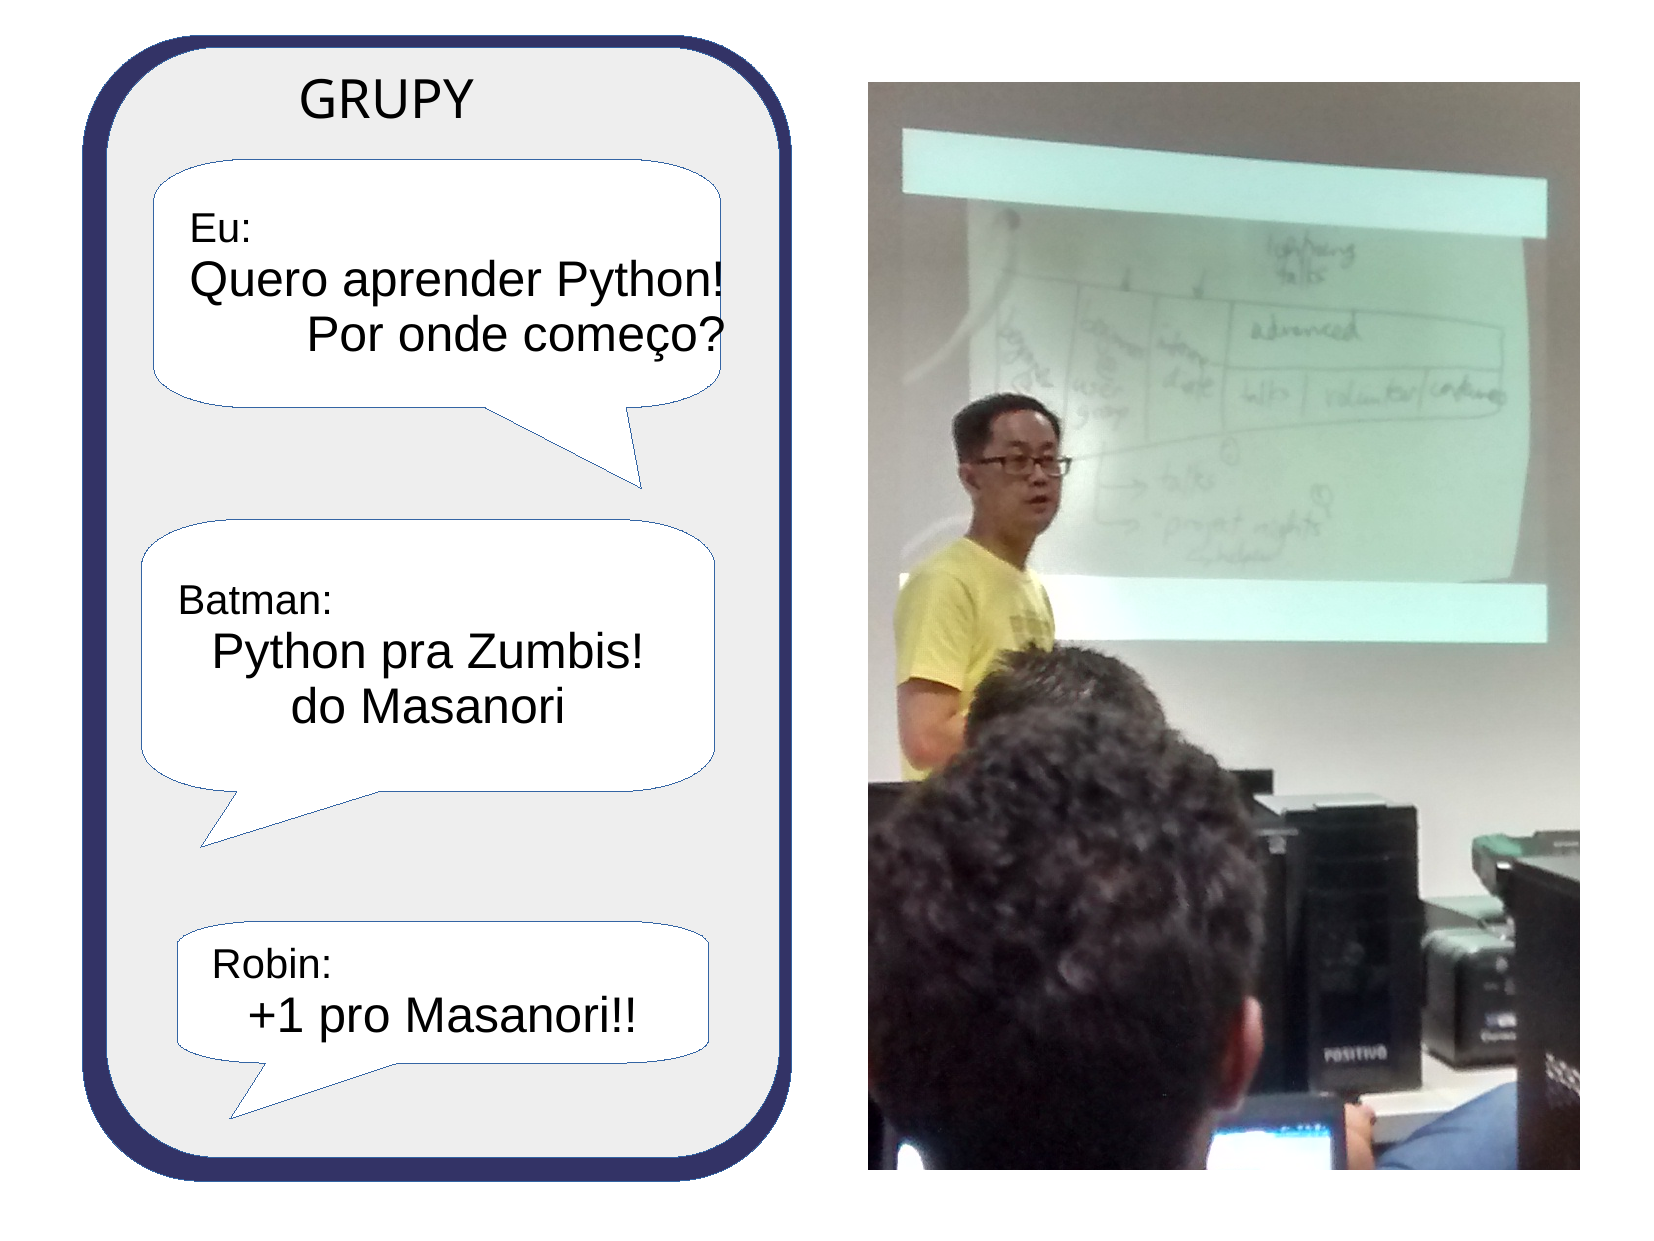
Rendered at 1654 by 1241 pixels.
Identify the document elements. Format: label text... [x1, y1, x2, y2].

text_box Batman: Python pra Zumbis! do Masanori [141, 519, 715, 848]
text_box Robin: +1 pro Masanori!! [177, 921, 709, 1119]
text_box [82, 35, 792, 1182]
picture [868, 82, 1580, 1170]
text_box Eu: Quero aprender Python! Por onde começo? [153, 159, 721, 489]
text_box GRUPY [283, 53, 584, 133]
